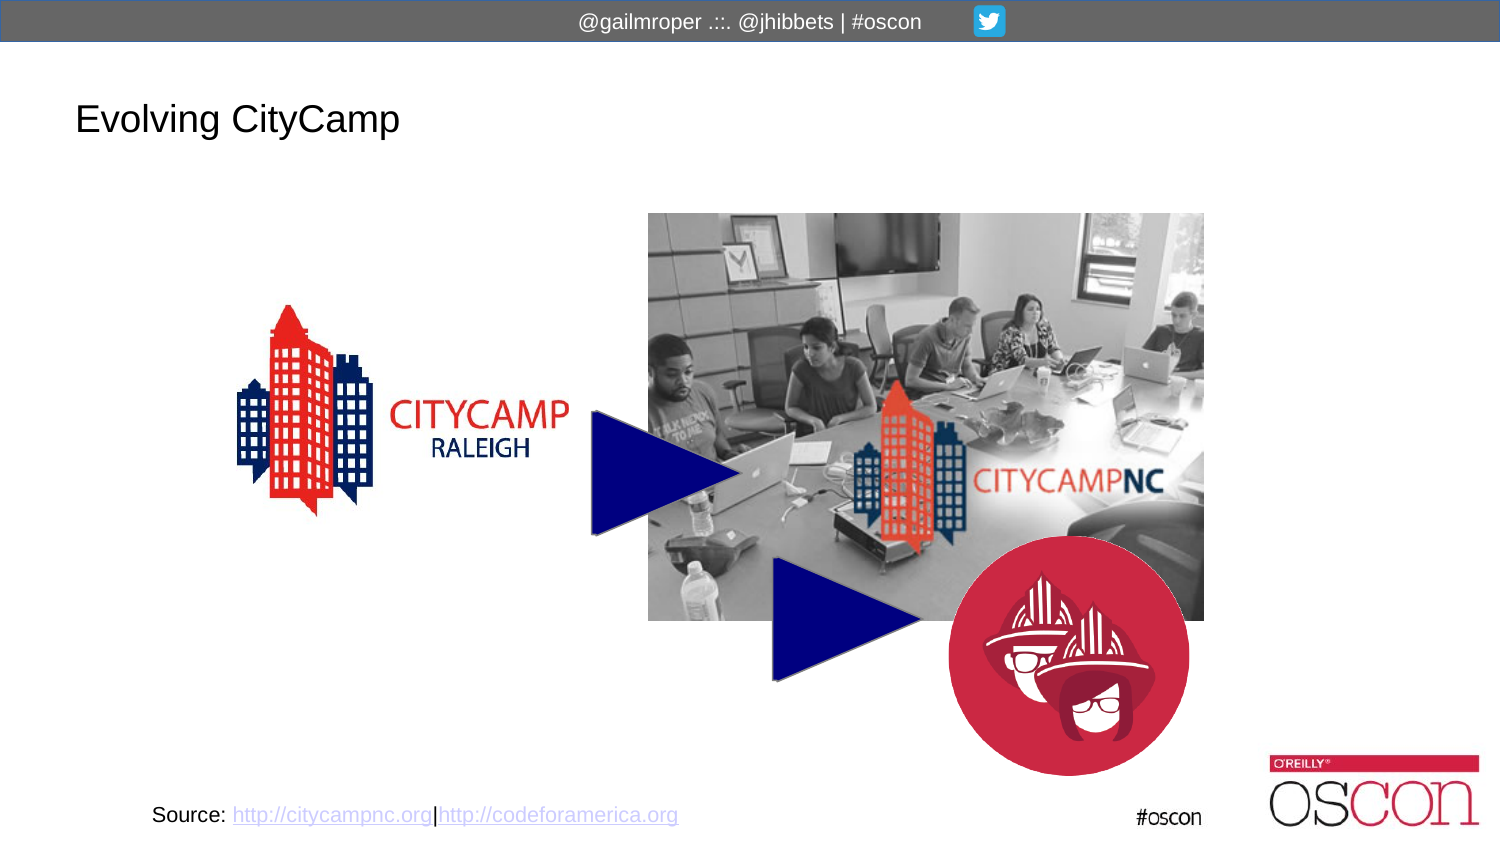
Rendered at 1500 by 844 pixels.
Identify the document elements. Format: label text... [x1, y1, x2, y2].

picture [0, 42, 1500, 844]
text_box [591, 410, 743, 536]
picture [1, 1, 1499, 41]
text_box Source: http://citycampnc.org|http://codeforamerica.org [146, 799, 516, 821]
text_box [772, 556, 924, 682]
title Evolving CityCamp [75, 33, 1425, 175]
